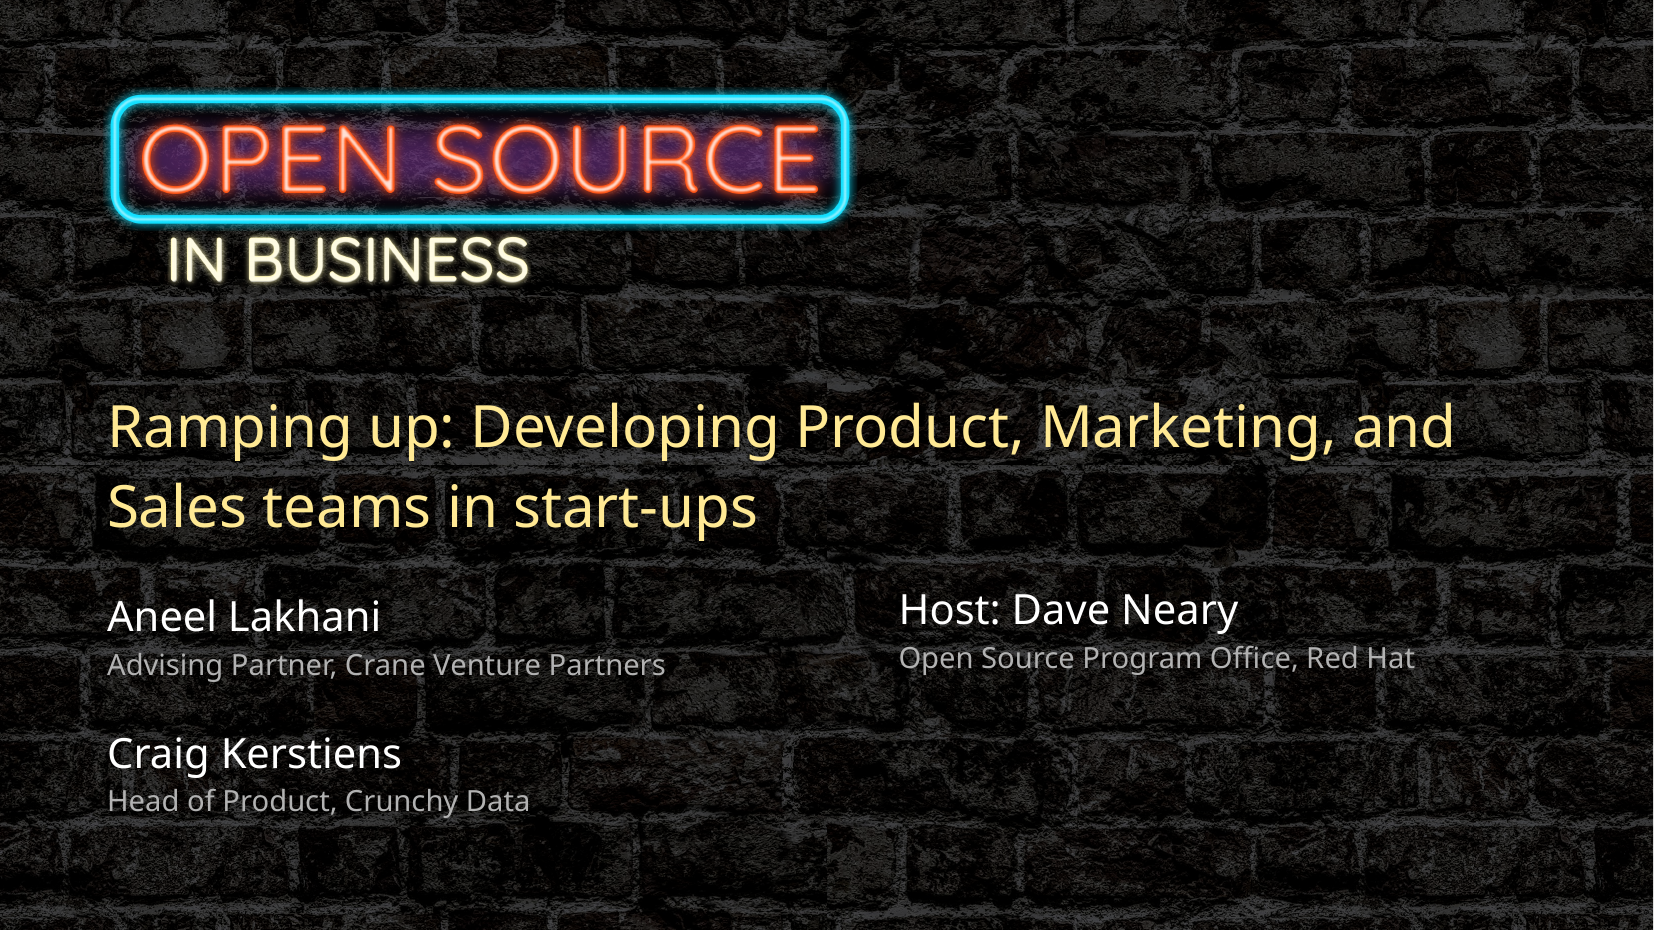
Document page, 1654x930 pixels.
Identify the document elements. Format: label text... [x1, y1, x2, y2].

picture [0, 0, 1654, 930]
title Ramping up: Developing Product, Marketing, and Sales teams in start-ups [107, 385, 1546, 545]
text_box Host: Dave Neary Open Source Program Office, Red Hat [898, 579, 1585, 885]
subtitle Aneel Lakhani Advising Partner, Crane Venture Partners Craig Kerstiens Head of Product, Crunchy Data [107, 587, 811, 900]
